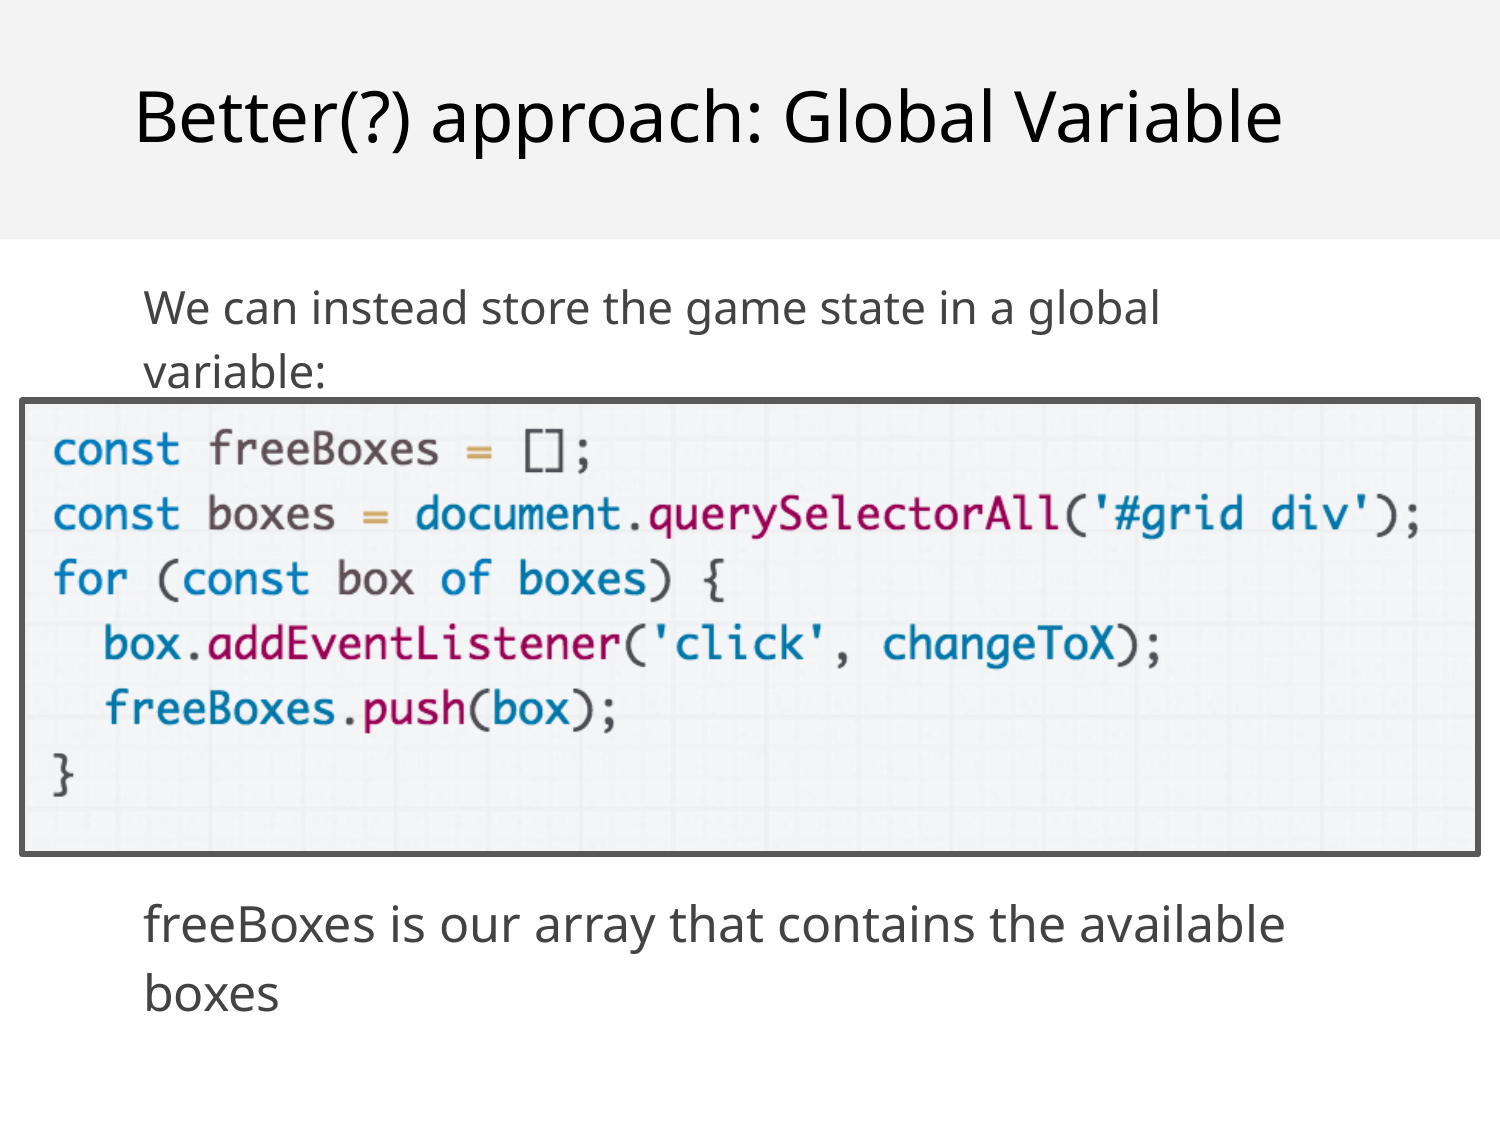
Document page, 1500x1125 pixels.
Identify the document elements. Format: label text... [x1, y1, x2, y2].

title Better(?) approach: Global Variable [118, 56, 1362, 183]
picture [24, 403, 1475, 851]
list freeBoxes is our array that contains the available boxes [128, 868, 1372, 1041]
list We can instead store the game state in a global variable: [128, 255, 1372, 367]
